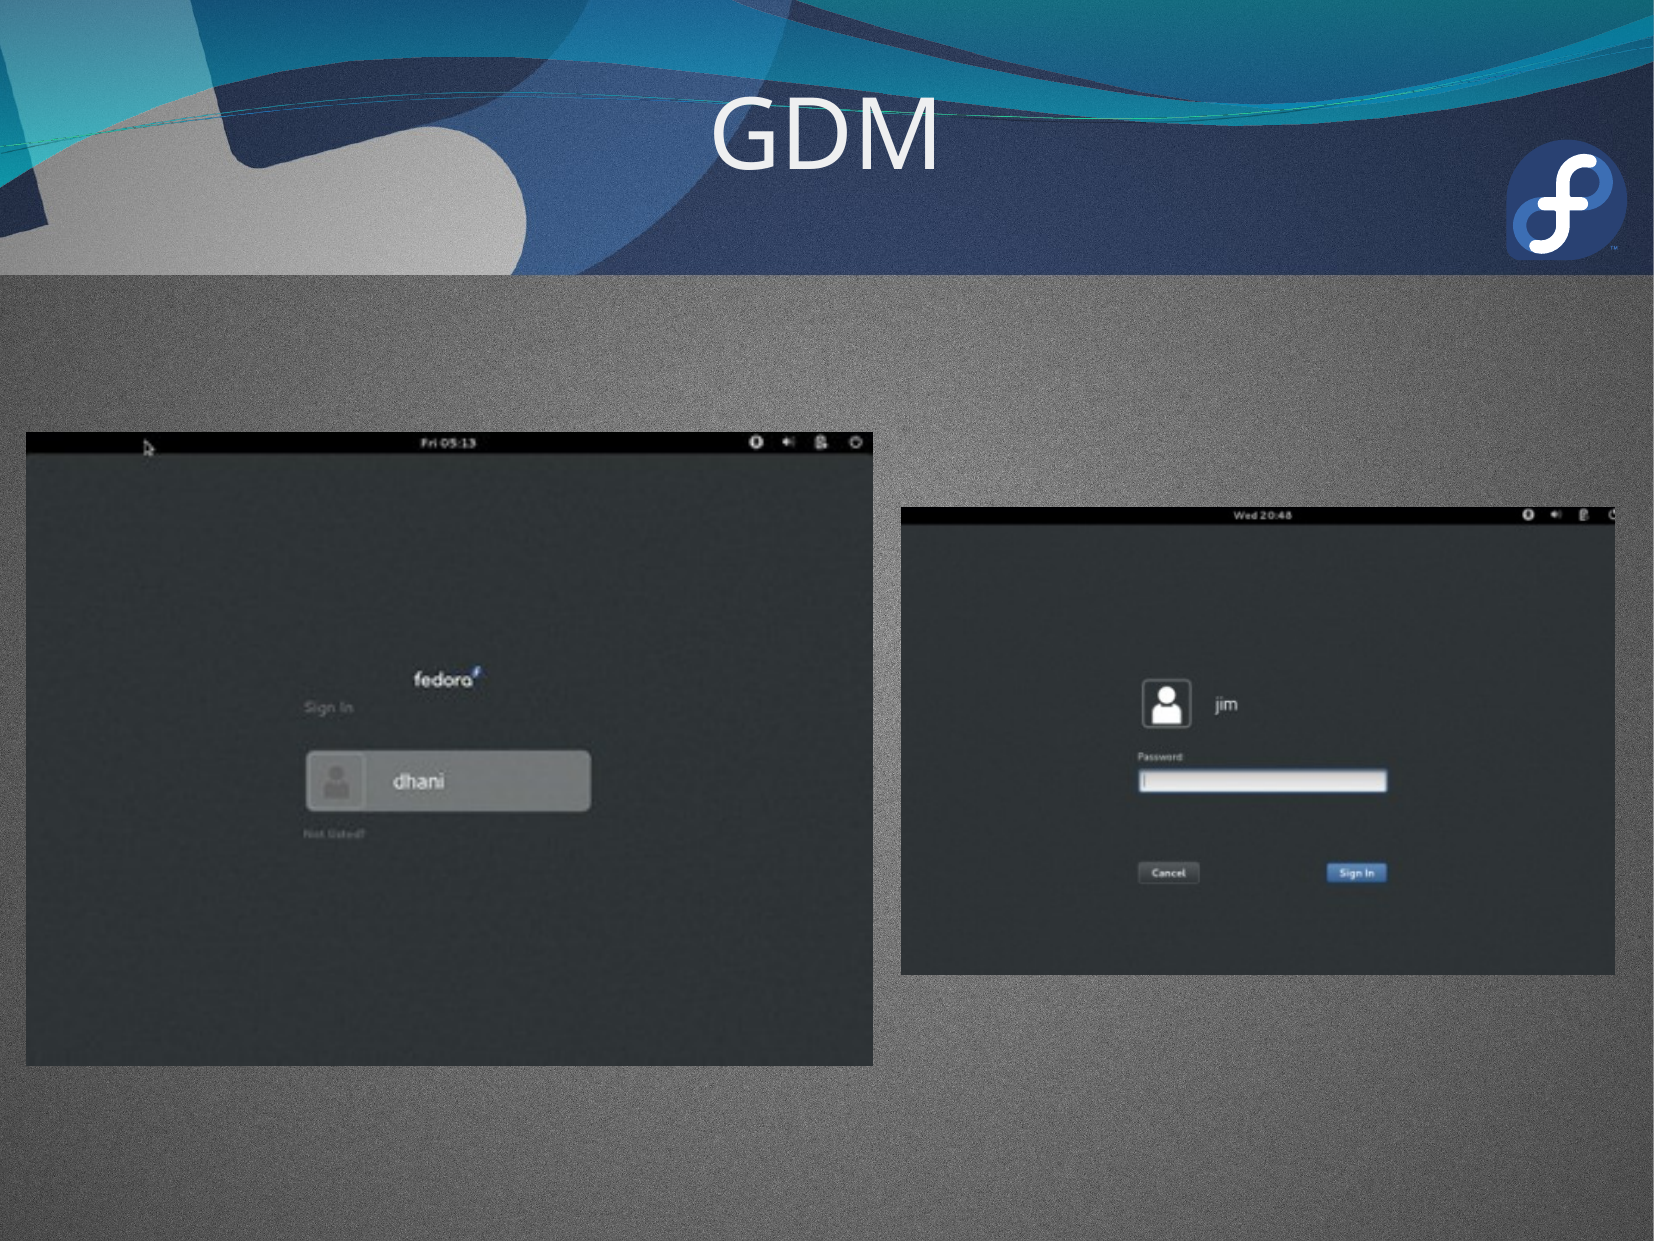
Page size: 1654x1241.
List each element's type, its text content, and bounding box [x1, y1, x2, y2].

picture [0, 0, 1654, 1241]
text_box GDM [88, 29, 1565, 237]
